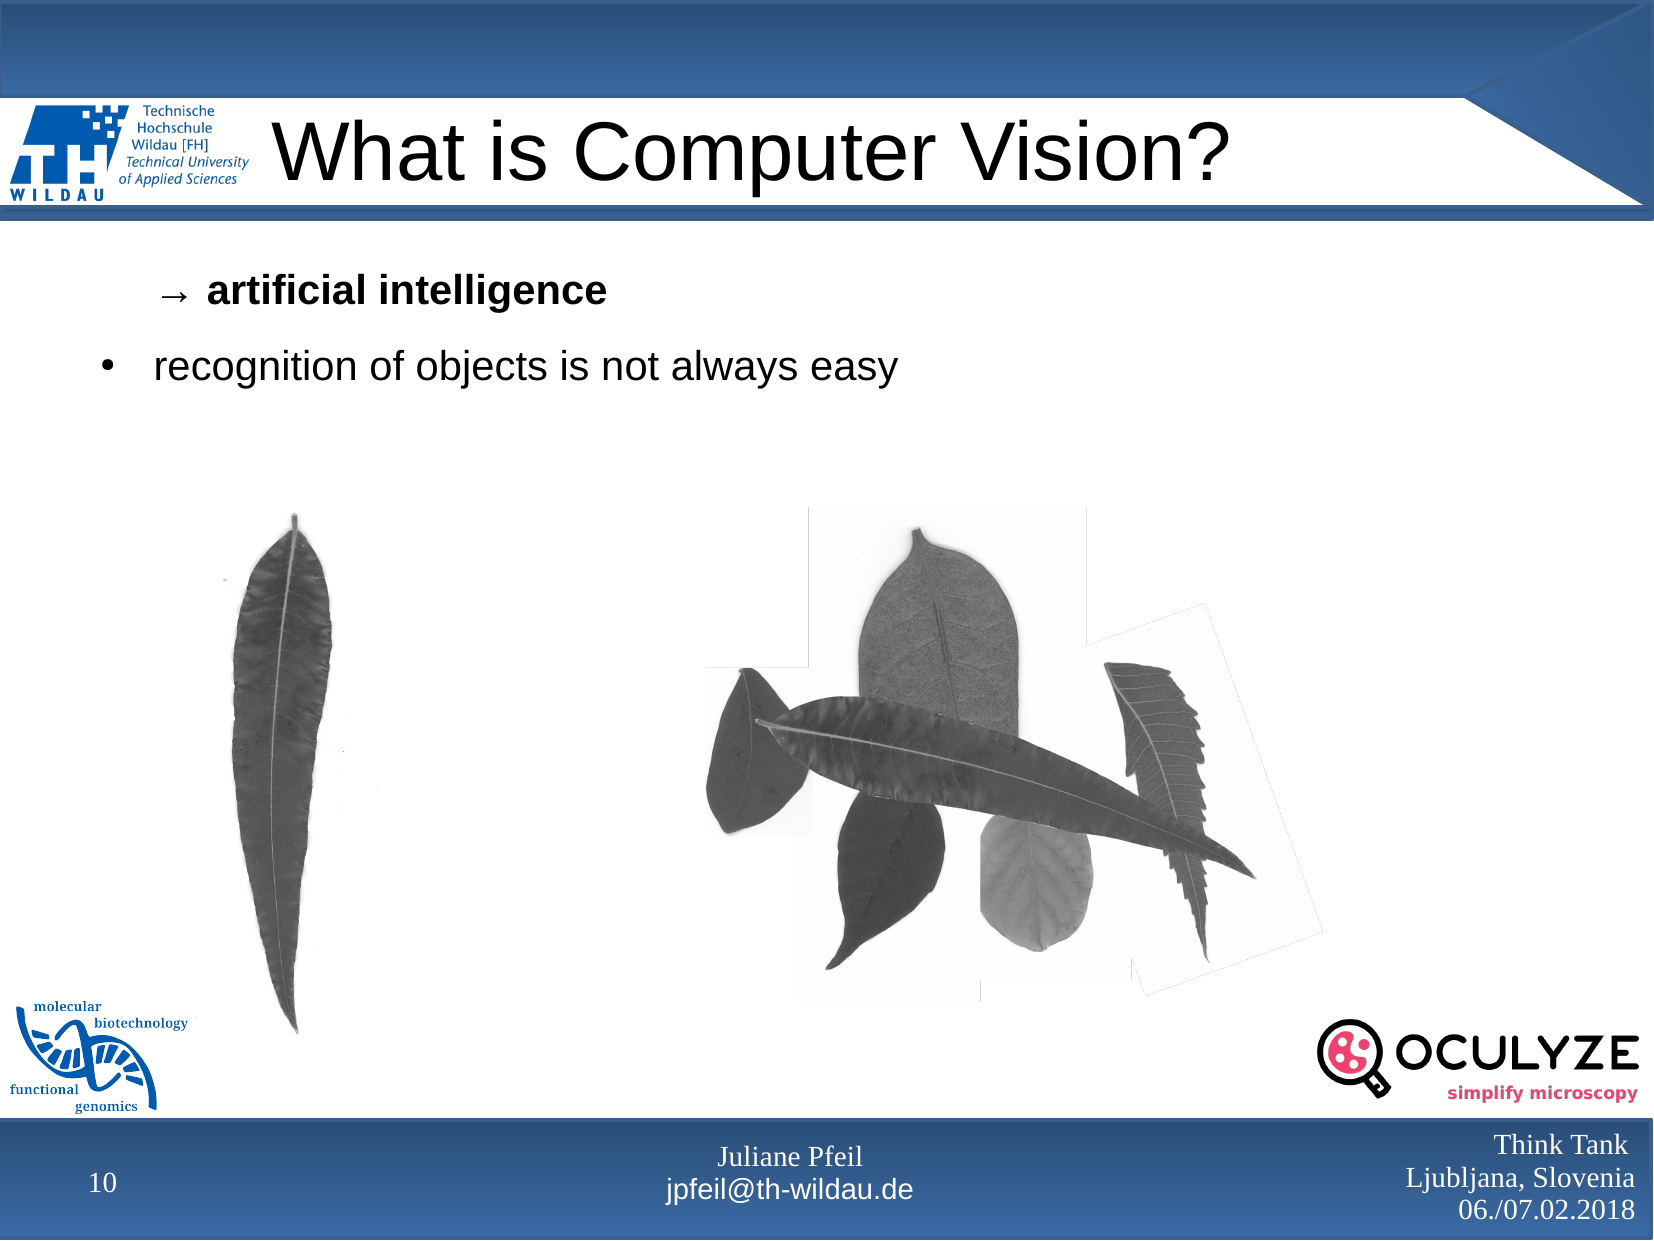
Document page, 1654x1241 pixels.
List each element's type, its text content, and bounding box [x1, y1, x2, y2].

picture [705, 507, 1323, 1003]
picture [10, 105, 249, 201]
picture [1315, 1017, 1642, 1108]
picture [10, 1001, 188, 1114]
title What is Computer Vision? [271, 95, 1466, 207]
list → artificial intelligence recognition of objects is not always easy [82, 266, 1571, 986]
picture [192, 986, 384, 1064]
